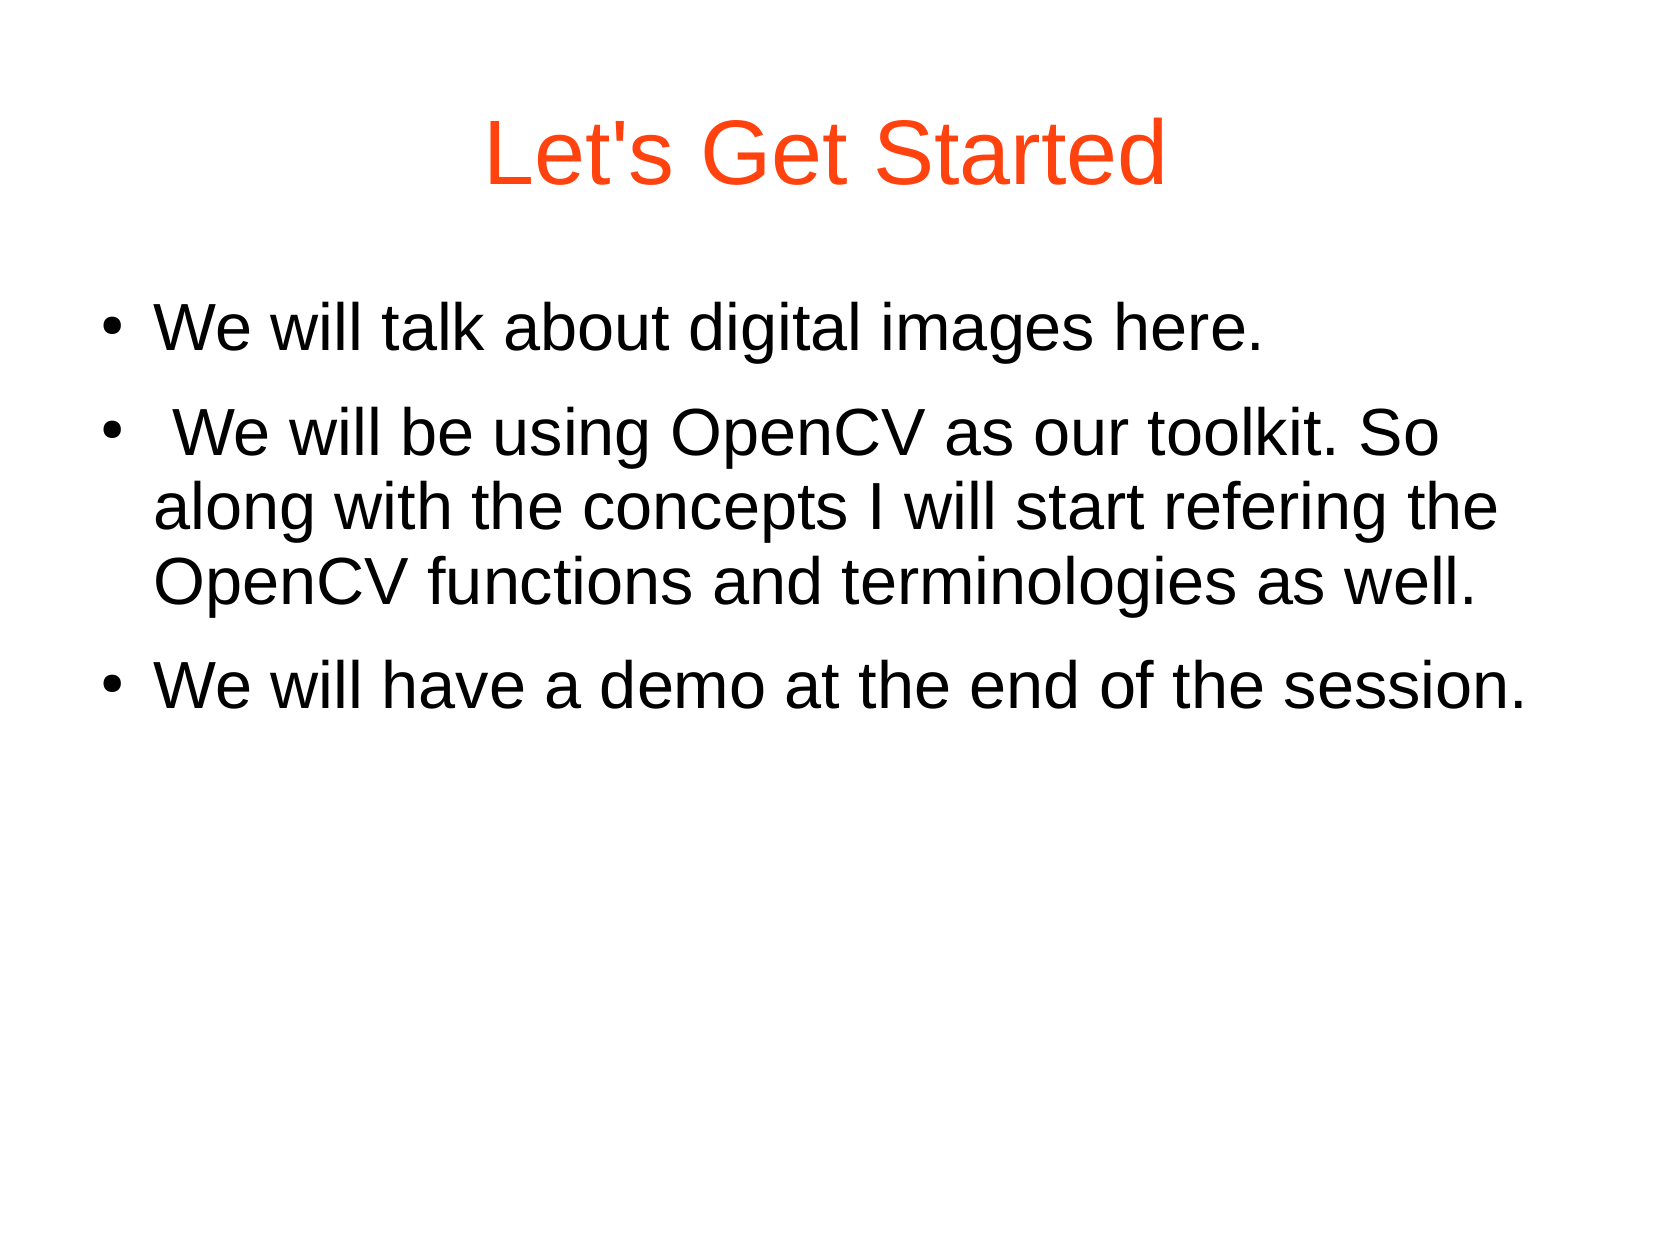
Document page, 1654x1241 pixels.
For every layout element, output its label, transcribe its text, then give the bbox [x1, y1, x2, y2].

title Let's Get Started [82, 49, 1571, 257]
list We will talk about digital images here. We will be using OpenCV as our toolkit. So along with the concepts I will start refering the OpenCV functions and terminologies as well. We will have a demo at the end of the session. [82, 290, 1571, 1010]
